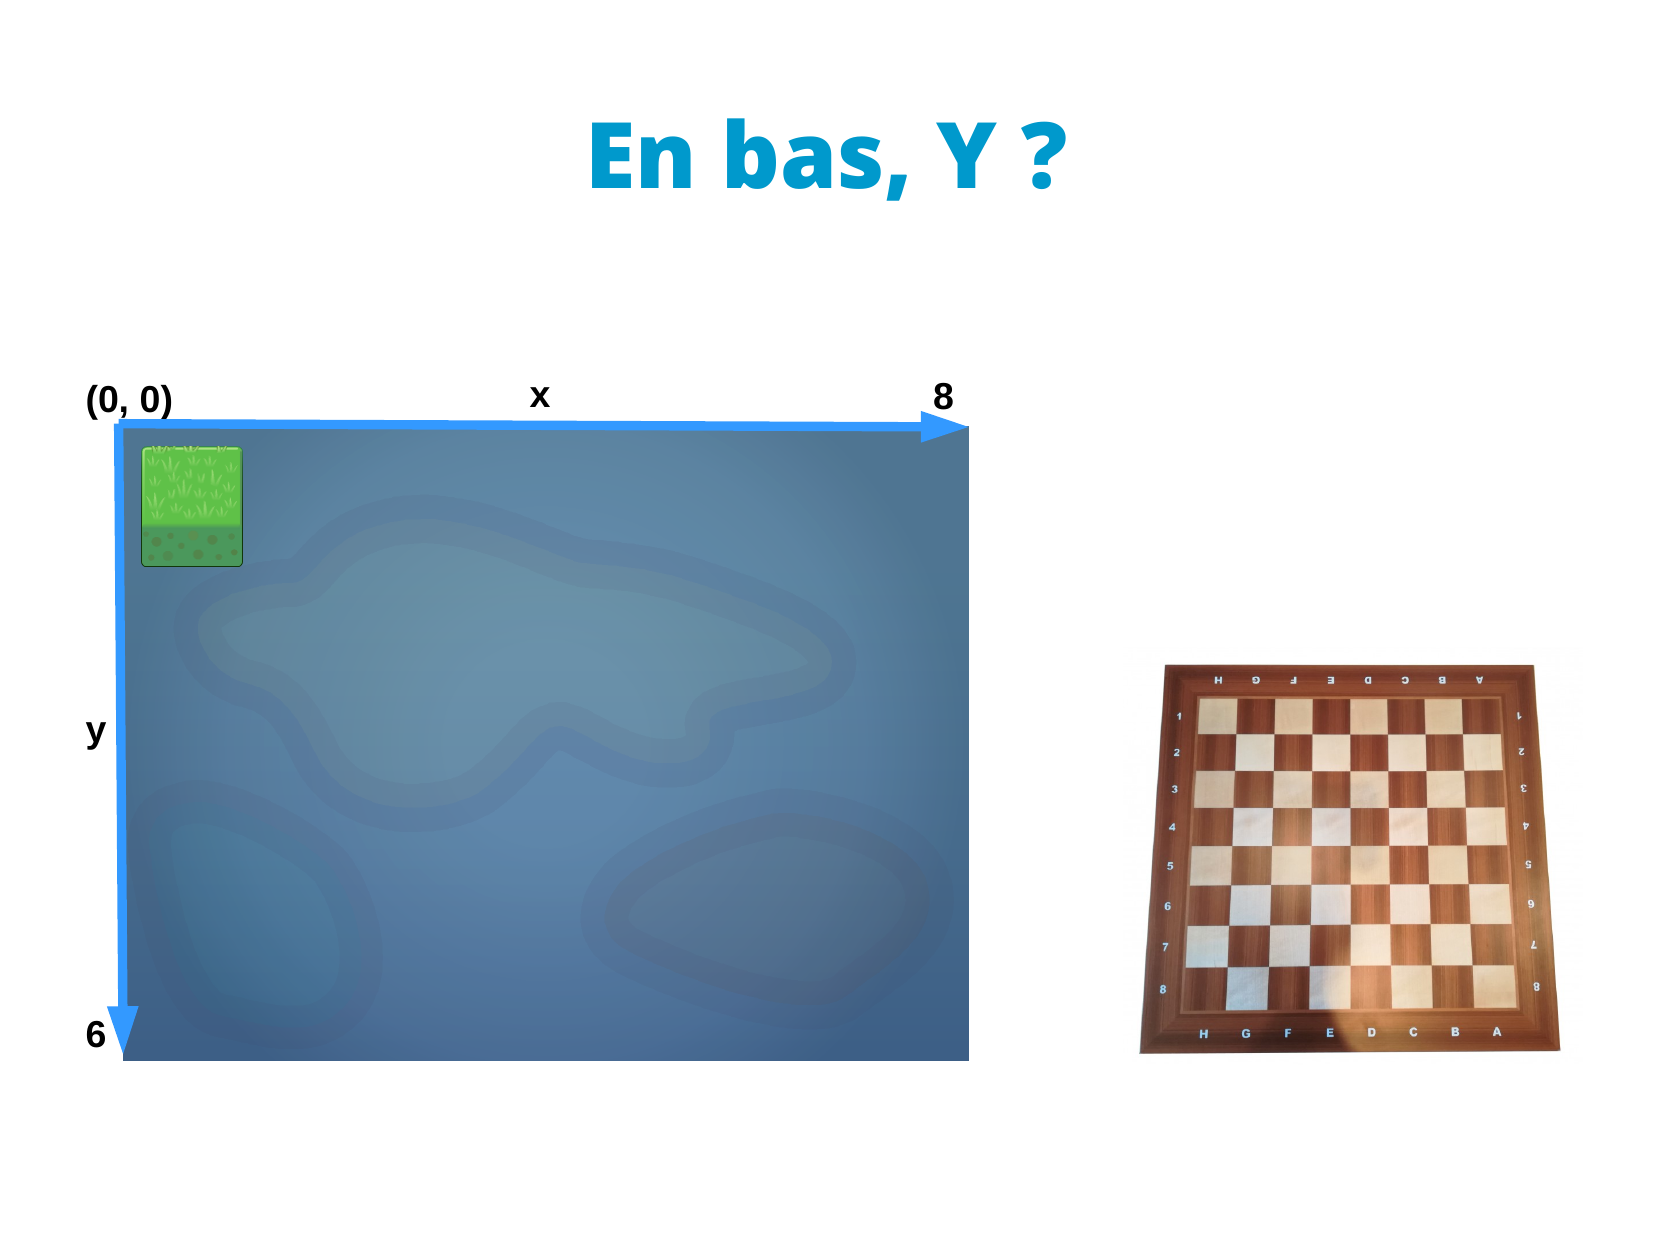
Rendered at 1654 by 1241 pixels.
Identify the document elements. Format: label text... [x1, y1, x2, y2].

text_box x [514, 366, 554, 434]
picture [1123, 625, 1583, 1085]
picture [124, 428, 969, 1061]
title En bas, Y ? [82, 49, 1571, 257]
text_box 8 [758, 368, 969, 426]
text_box 6 [70, 1006, 148, 1063]
text_box y [70, 700, 110, 768]
text_box (0, 0) [70, 371, 189, 470]
